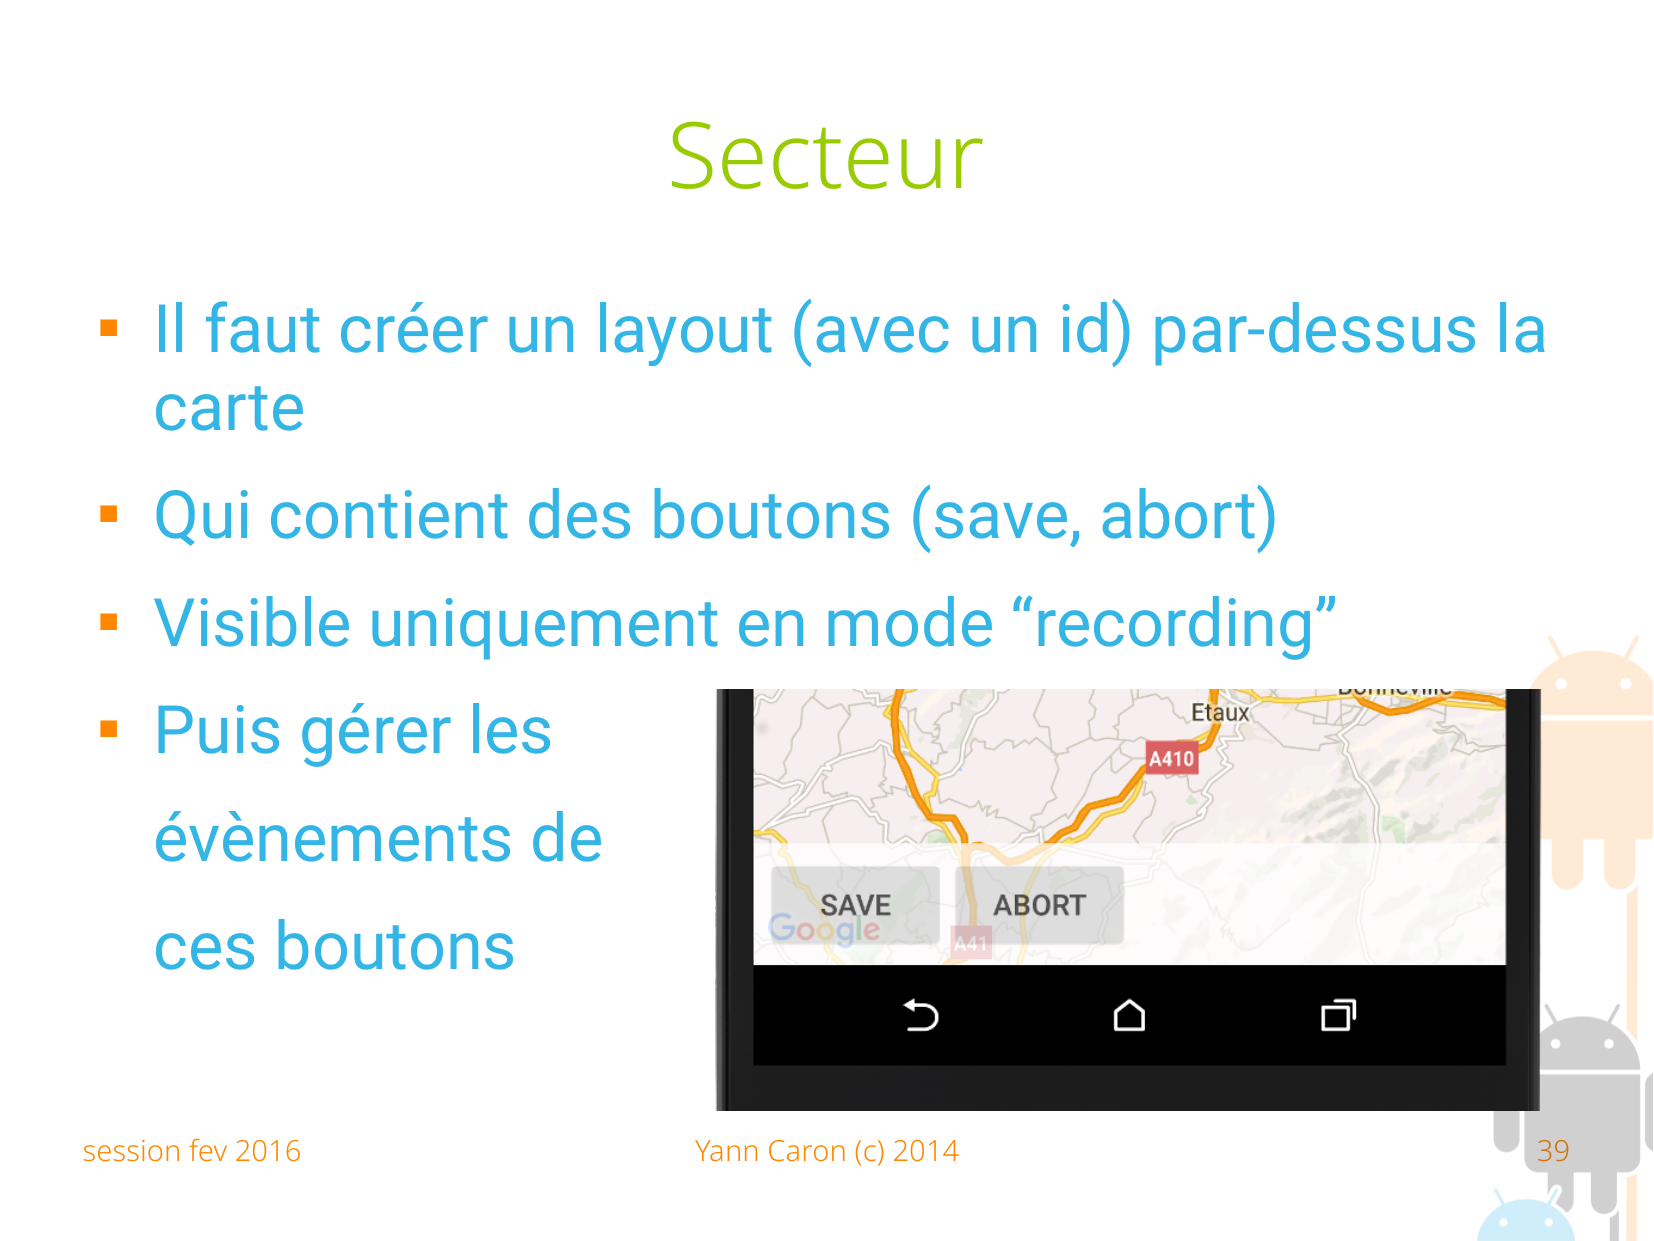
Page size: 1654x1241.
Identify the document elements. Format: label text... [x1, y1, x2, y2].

list Il faut créer un layout (avec un id) par-dessus la carte Qui contient des boutons (save, abort) Visible uniquement en mode “recording” Puis gérer les évènements de ces boutons [82, 290, 1571, 1010]
picture [240, 423, 1654, 1241]
title Secteur [82, 49, 1571, 257]
